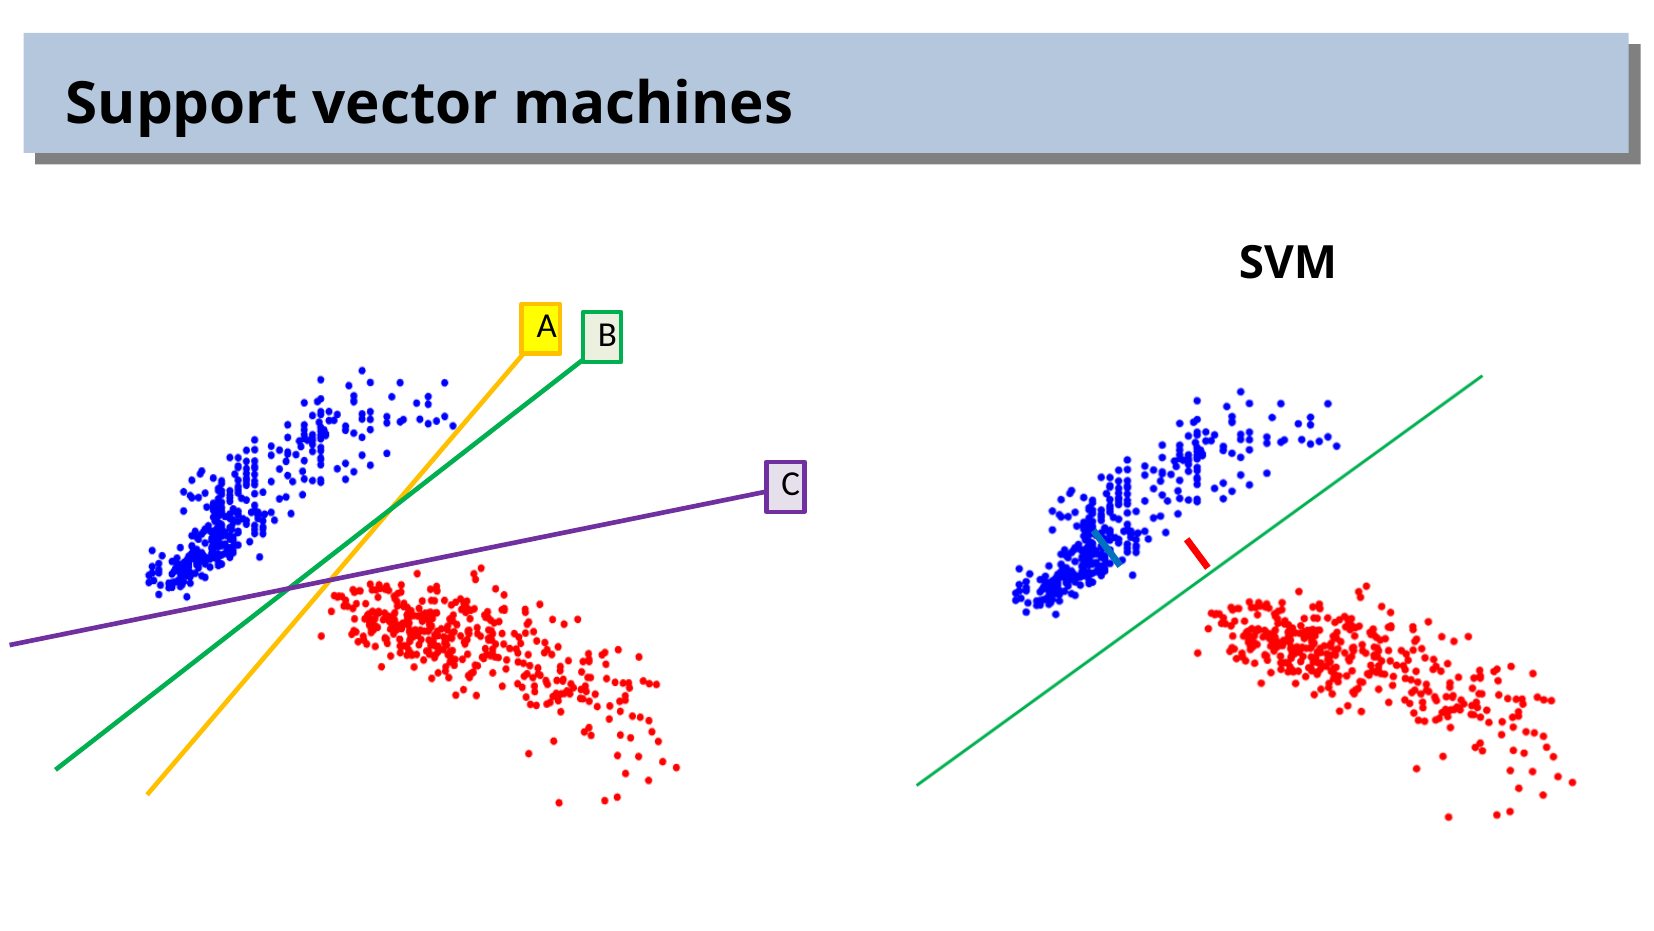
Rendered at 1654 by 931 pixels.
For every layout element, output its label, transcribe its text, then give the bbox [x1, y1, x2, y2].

text_box SVM [1025, 147, 1551, 374]
text_box Support vector machines [51, 54, 772, 135]
picture [131, 362, 512, 617]
text_box [23, 32, 1629, 153]
text_box B [582, 312, 622, 363]
picture [413, 362, 574, 488]
picture [131, 594, 276, 707]
text_box A [521, 303, 560, 354]
picture [301, 530, 369, 583]
text_box C [766, 461, 805, 512]
picture [131, 509, 694, 819]
picture [339, 362, 694, 575]
picture [915, 374, 1591, 833]
